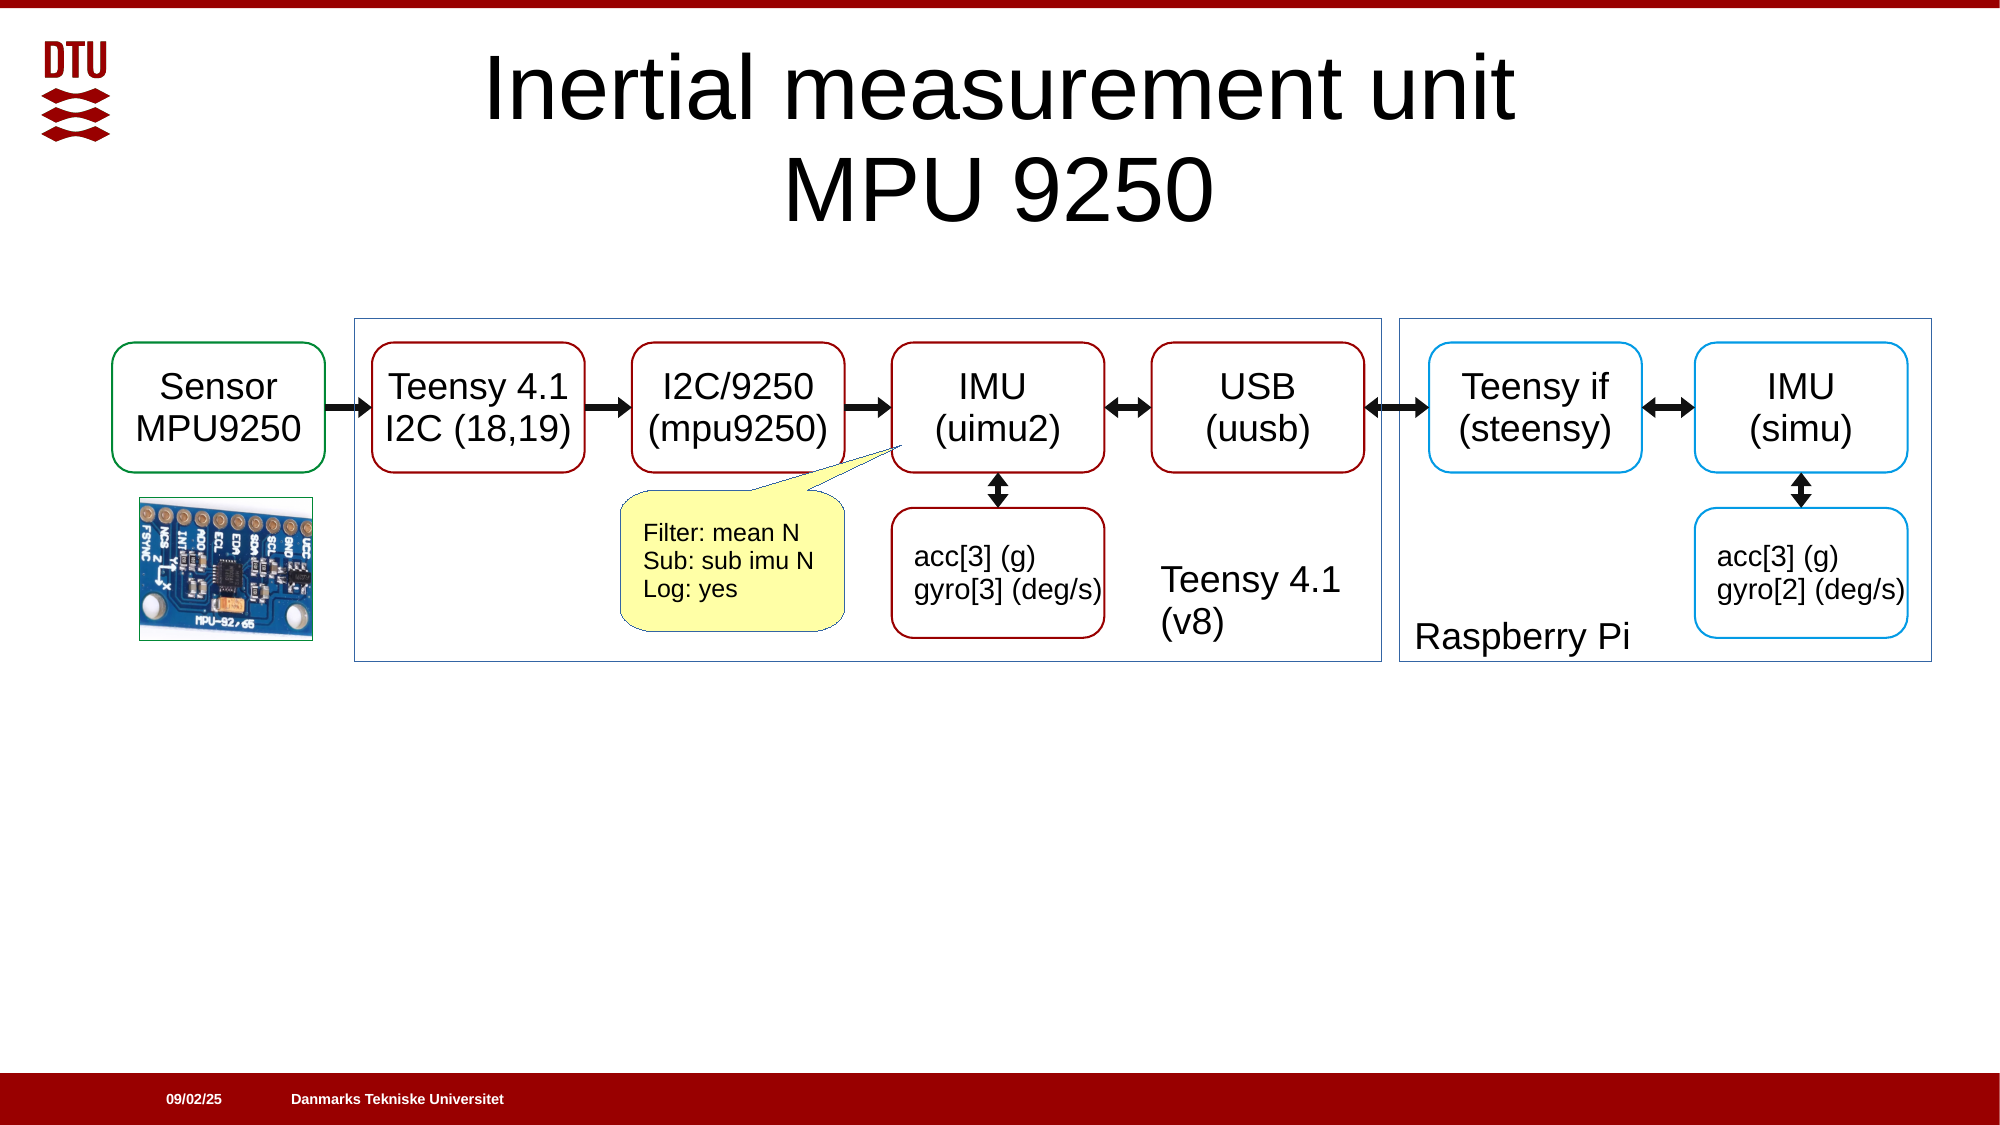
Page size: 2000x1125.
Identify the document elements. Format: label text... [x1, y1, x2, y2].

text_box IMU (uimu2) [891, 342, 1105, 473]
text_box IMU (simu) [1694, 342, 1908, 473]
text_box USB (uusb) [1151, 342, 1365, 473]
text_box Filter: mean N Sub: sub imu N Log: yes [620, 445, 902, 632]
text_box Sensor MPU9250 [112, 342, 325, 473]
picture [139, 497, 313, 641]
title Inertial measurement unit MPU 9250 [99, 36, 1900, 242]
text_box Teensy if (steensy) [1429, 342, 1642, 473]
text_box Teensy 4.1 (v8) [1145, 550, 1368, 650]
text_box acc[3] (g) gyro[2] (deg/s) [1694, 507, 1908, 638]
text_box Teensy 4.1 I2C (18,19) [372, 342, 585, 473]
text_box acc[3] (g) gyro[3] (deg/s) [891, 507, 1105, 638]
text_box I2C/9250 (mpu9250) [631, 342, 845, 473]
text_box Raspberry Pi [1399, 608, 1646, 666]
